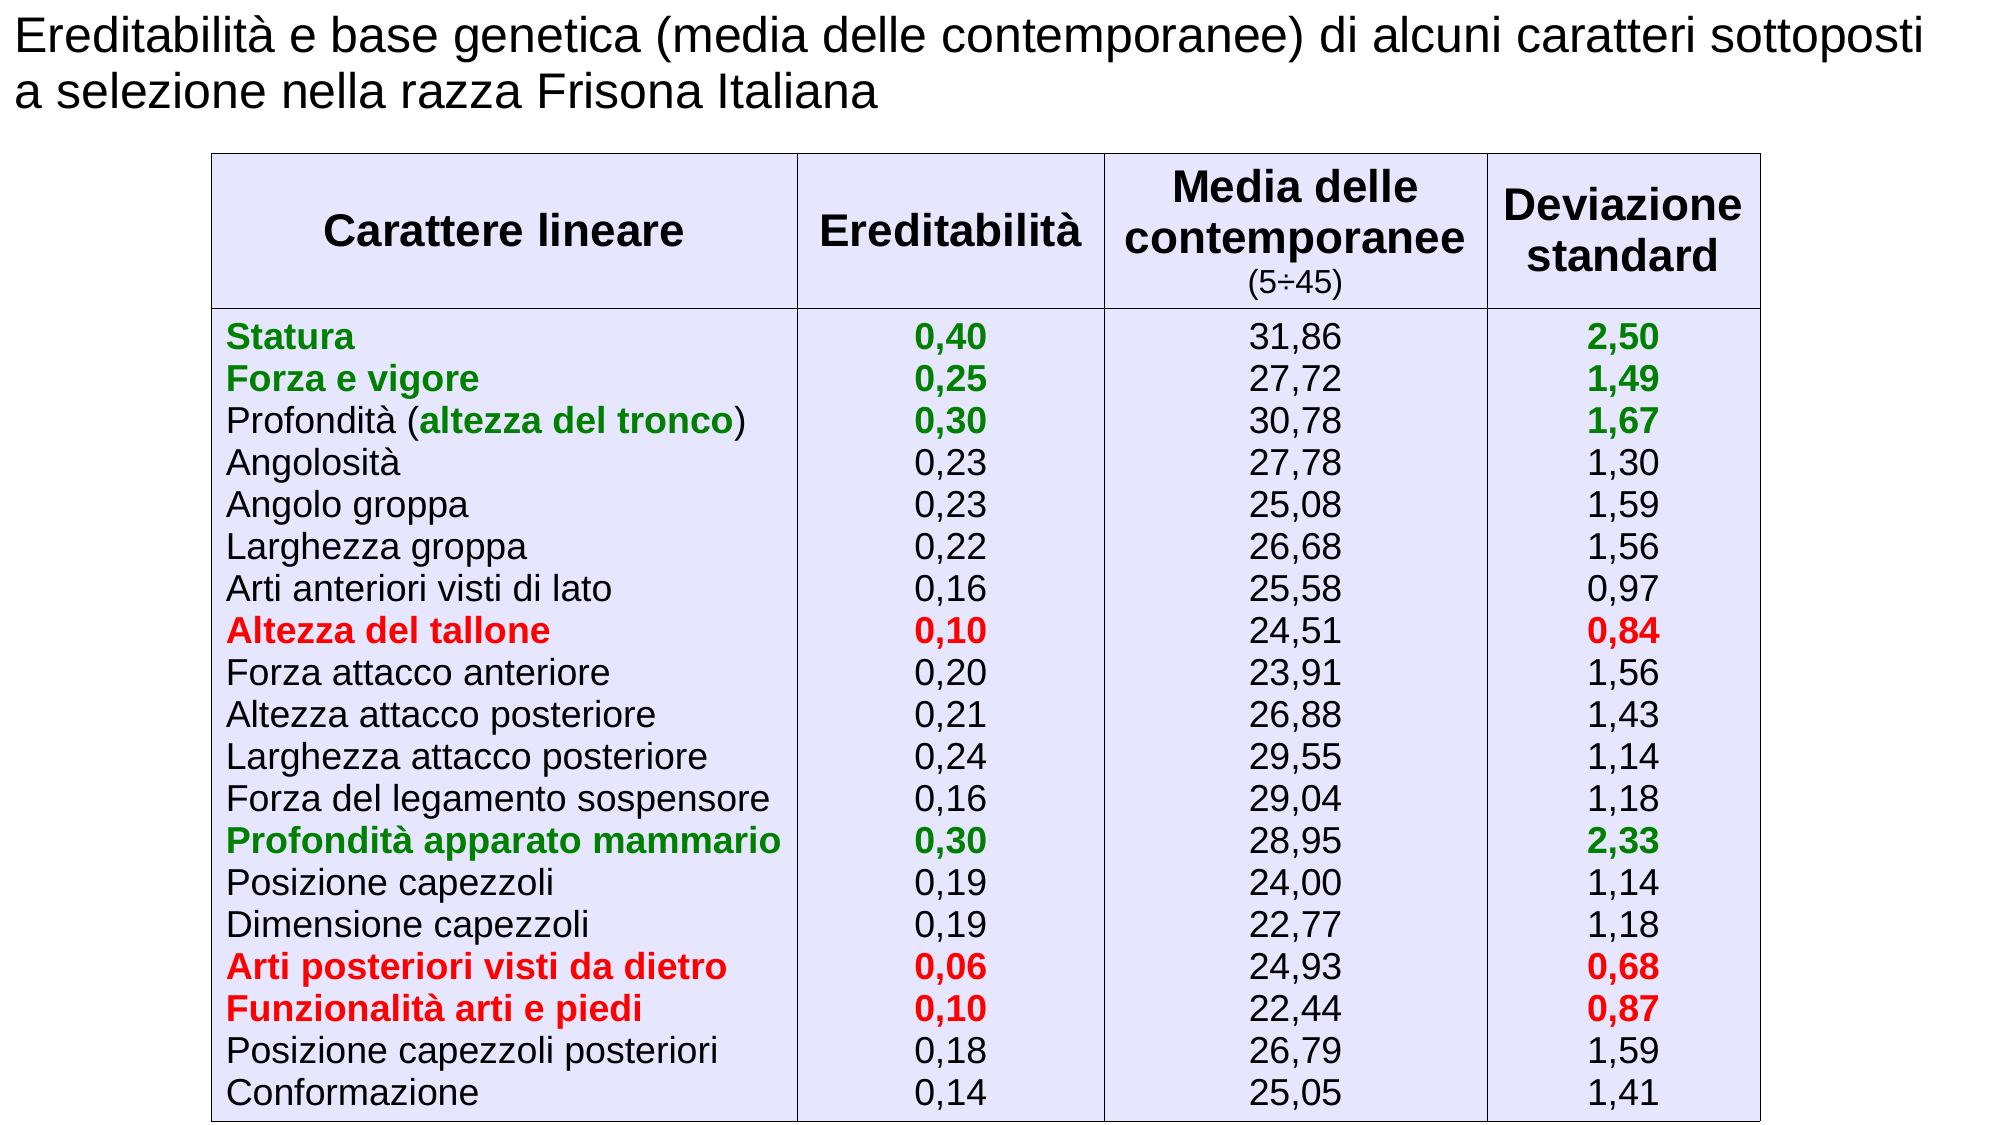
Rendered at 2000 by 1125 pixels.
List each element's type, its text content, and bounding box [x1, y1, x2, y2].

table_header Carattere lineare [212, 154, 797, 308]
table_cell 0,40 0,25 0,30 0,23 0,23 0,22 0,16 0,10 0,20 0,21 0,24 0,16 0,30 0,19 0,19 0,06 0,10 0,18 0,14 [798, 309, 1104, 1121]
table_cell Statura Forza e vigore Profondità (altezza del tronco) Angolosità Angolo groppa Larghezza groppa Arti anteriori visti di lato Altezza del tallone Forza attacco anteriore Altezza attacco posteriore Larghezza attacco posteriore Forza del legamento sospensore Profondità apparato mammario Posizione capezzoli Dimensione capezzoli Arti posteriori visti da dietro Funzionalità arti e piedi Posizione capezzoli posteriori Conformazione [212, 309, 797, 1121]
table_header Deviazione standard [1488, 154, 1760, 308]
table_cell 2,50 1,49 1,67 1,30 1,59 1,56 0,97 0,84 1,56 1,43 1,14 1,18 2,33 1,14 1,18 0,68 0,87 1,59 1,41 [1488, 309, 1760, 1121]
text_box Ereditabilità e base genetica (media delle contemporanee) di alcuni caratteri sottoposti a selezione nella razza Frisona Italiana [0, 0, 1942, 127]
table_header Ereditabilità [798, 154, 1104, 308]
table_header Media delle contemporanee (5÷45) [1105, 154, 1487, 308]
table_cell 31,86 27,72 30,78 27,78 25,08 26,68 25,58 24,51 23,91 26,88 29,55 29,04 28,95 24,00 22,77 24,93 22,44 26,79 25,05 [1105, 309, 1487, 1121]
